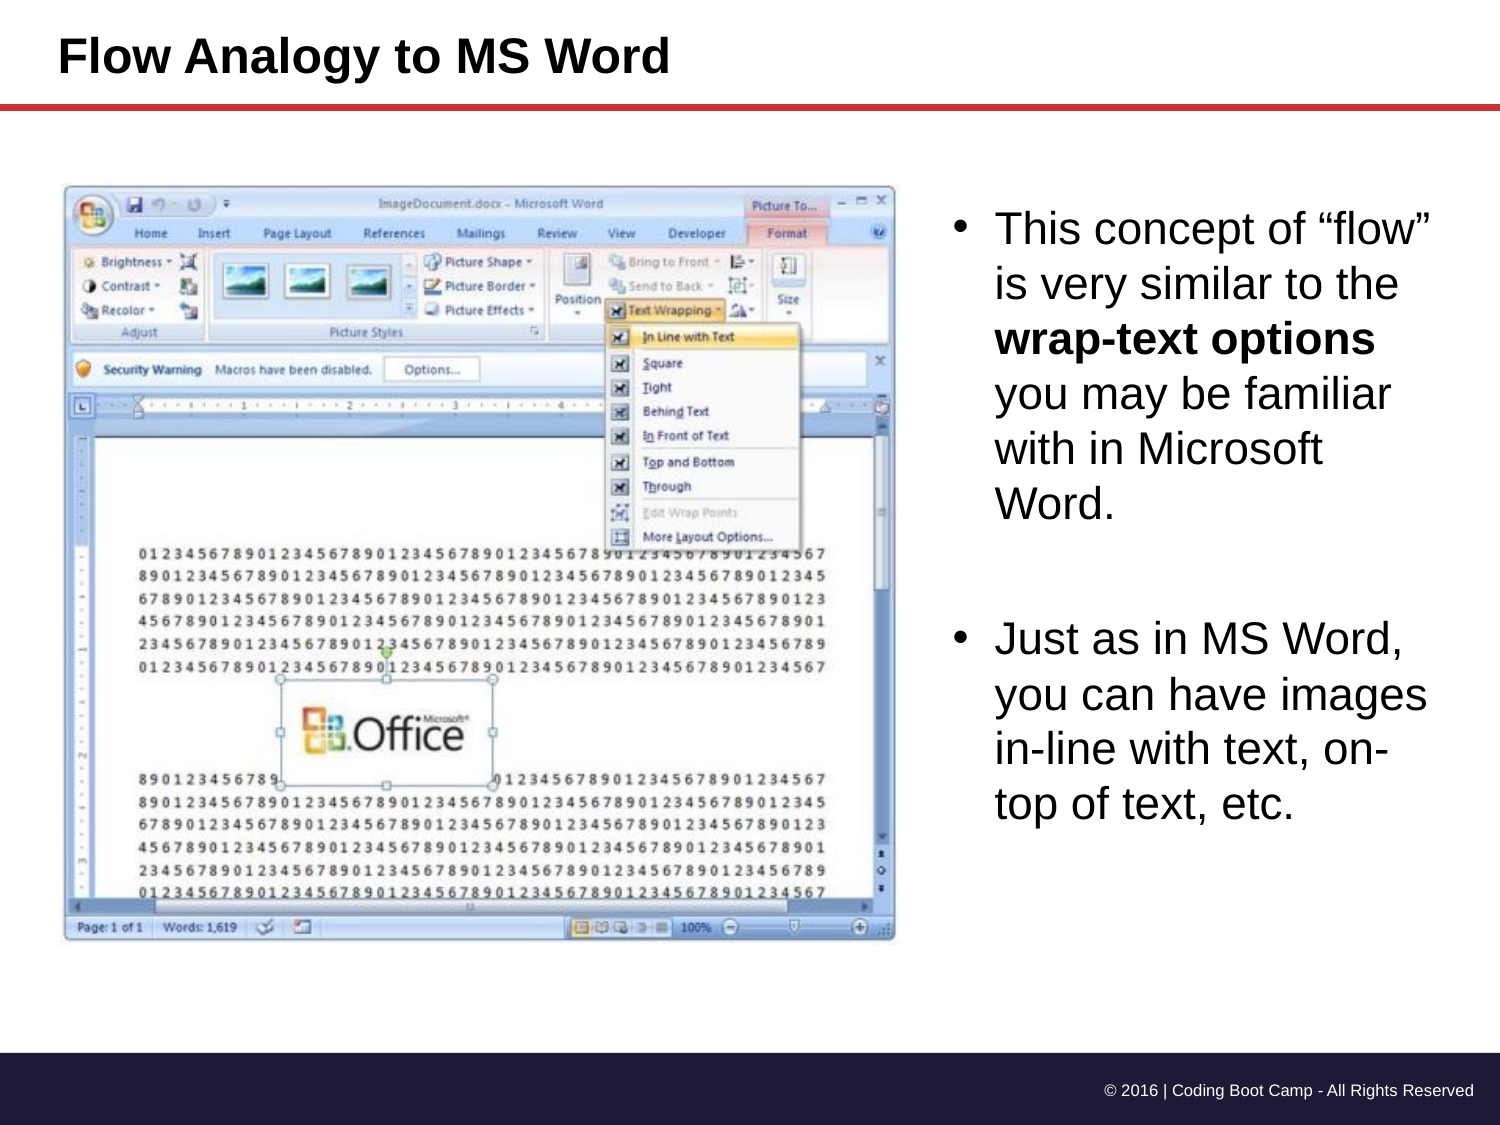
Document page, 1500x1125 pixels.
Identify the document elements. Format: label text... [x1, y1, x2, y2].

text_box Flow Analogy to MS Word [50, 16, 913, 91]
picture [60, 183, 902, 945]
text_box This concept of “flow” is very similar to the wrap-text options you may be familiar with in Microsoft Word. Just as in MS Word, you can have images in-line with text, on-top of text, etc. [937, 183, 1463, 845]
